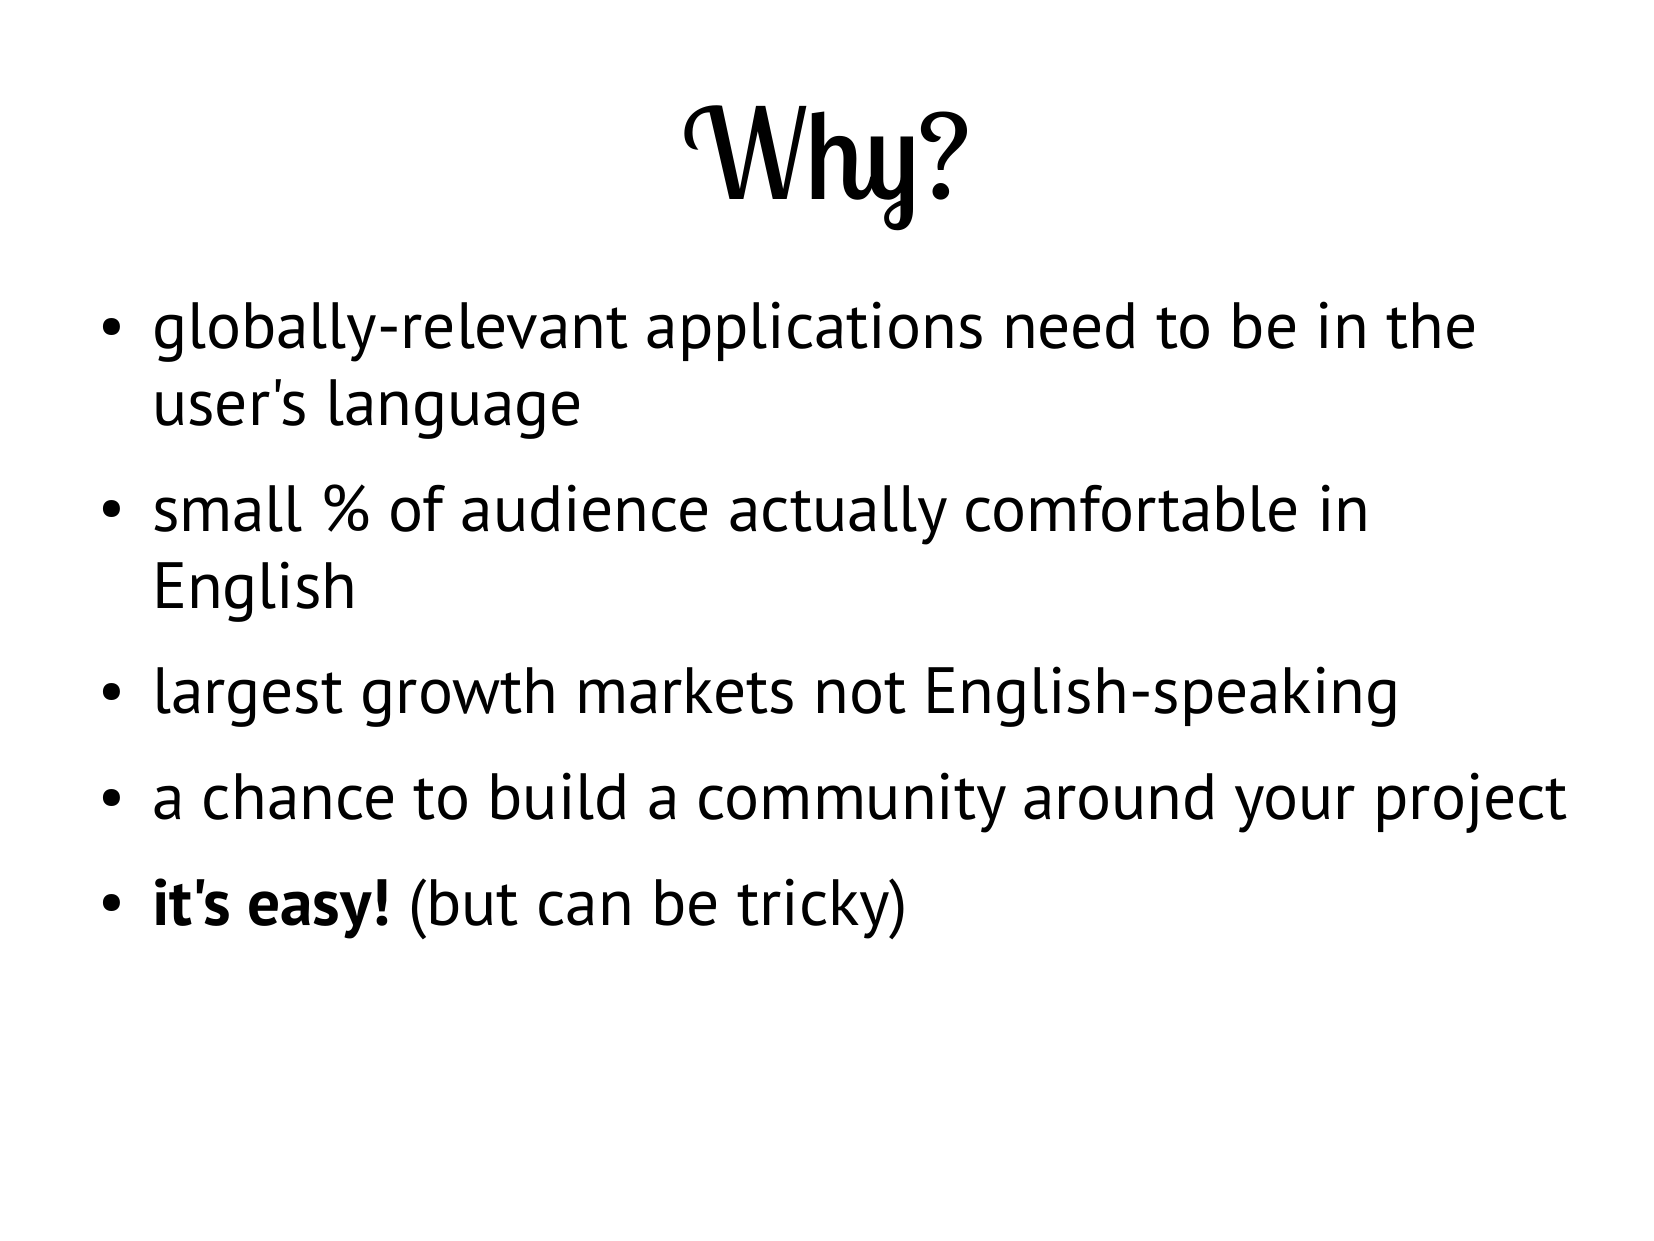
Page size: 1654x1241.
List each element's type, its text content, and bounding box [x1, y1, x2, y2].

title Why? [82, 49, 1571, 257]
list globally-relevant applications need to be in the user's language small % of audience actually comfortable in English largest growth markets not English-speaking a chance to build a community around your project it's easy! (but can be tricky) [82, 290, 1571, 1010]
